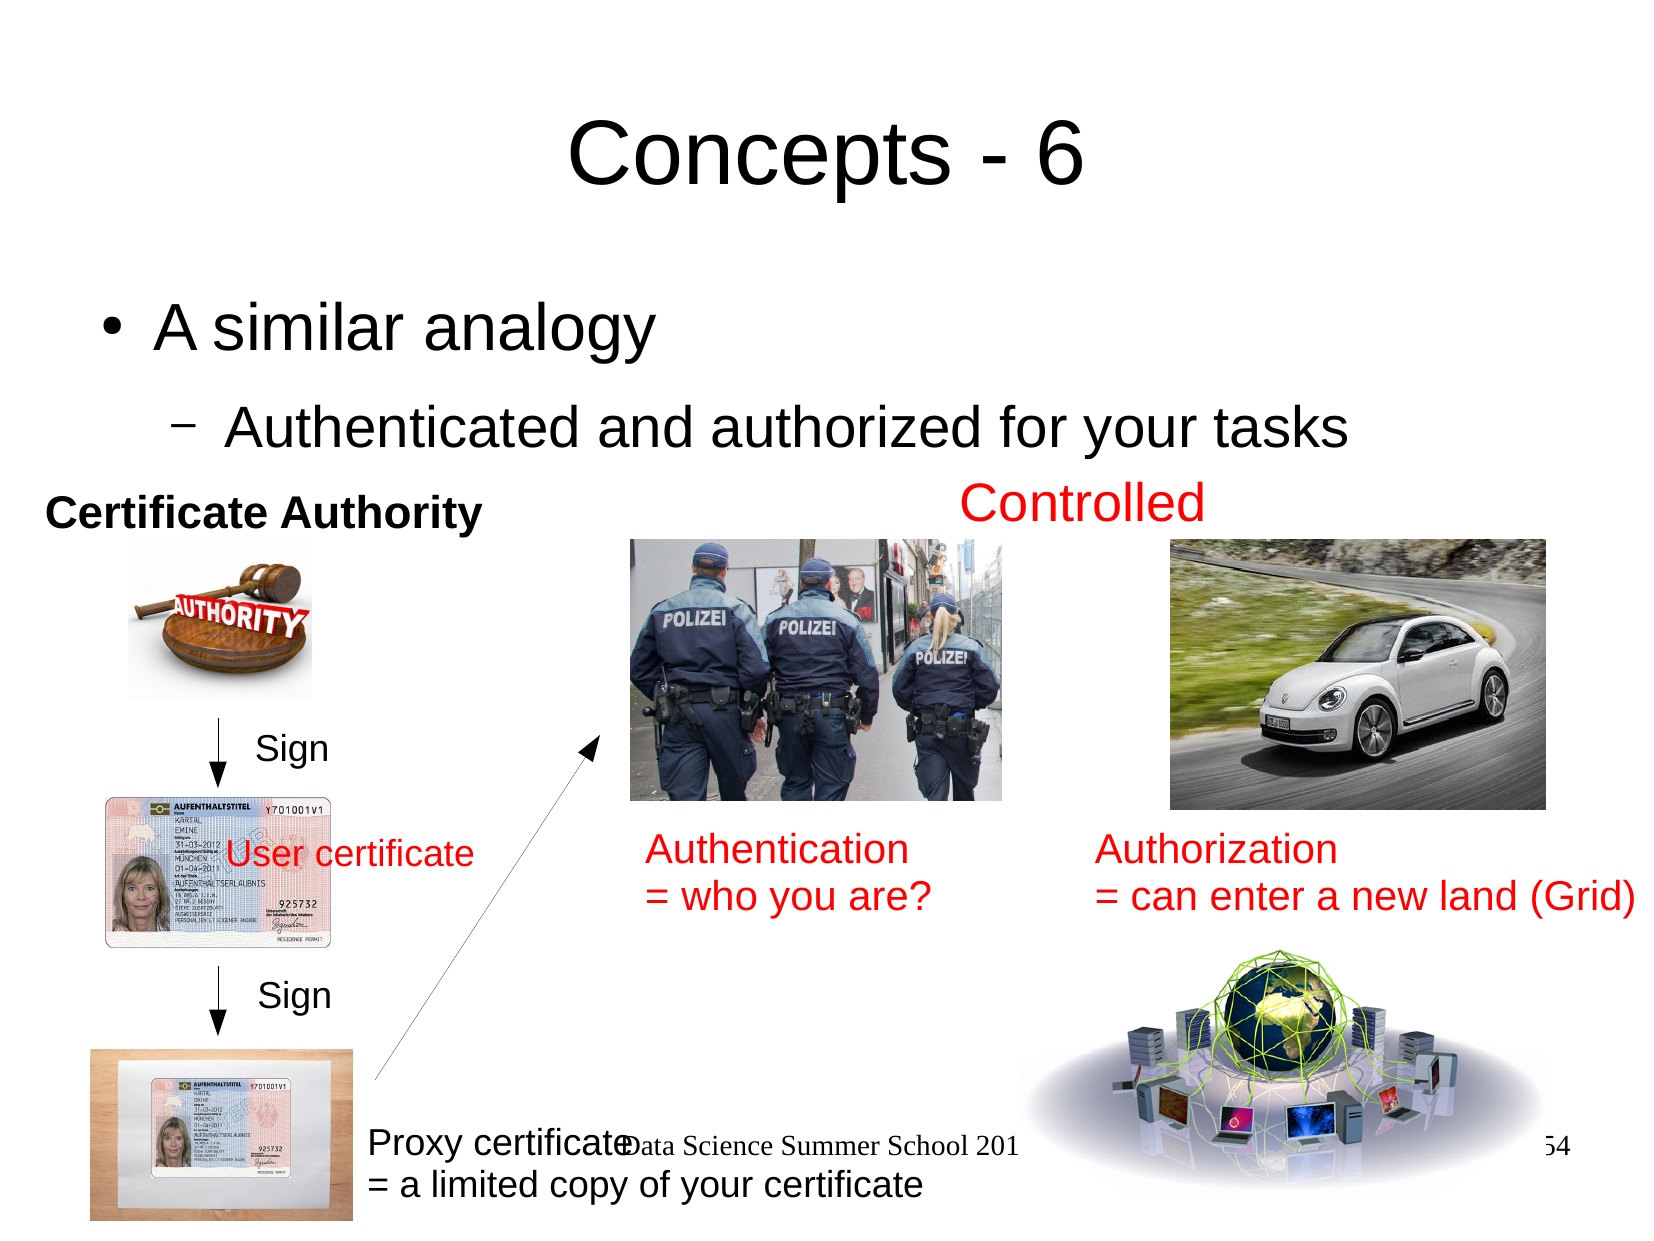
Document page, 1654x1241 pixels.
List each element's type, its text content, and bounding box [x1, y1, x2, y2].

title Concepts - 6 [82, 49, 1571, 257]
list A similar analogy Authenticated and authorized for your tasks [82, 290, 1571, 1010]
text_box User certificate [210, 825, 541, 882]
text_box Controlled [945, 464, 1245, 541]
text_box Certificate Authority [30, 480, 571, 571]
text_box Authorization = can enter a new land (Grid) [1080, 818, 1654, 927]
text_box Authentication = who you are? [630, 818, 1006, 927]
picture [1170, 539, 1546, 811]
text_box Sign [242, 967, 363, 1024]
picture [630, 539, 1002, 801]
picture [128, 571, 312, 700]
picture [105, 797, 331, 948]
picture [1020, 944, 1546, 1201]
text_box Sign [240, 720, 376, 796]
text_box Proxy certificate = a limited copy of your certificate [352, 1114, 976, 1214]
picture [90, 1049, 353, 1221]
